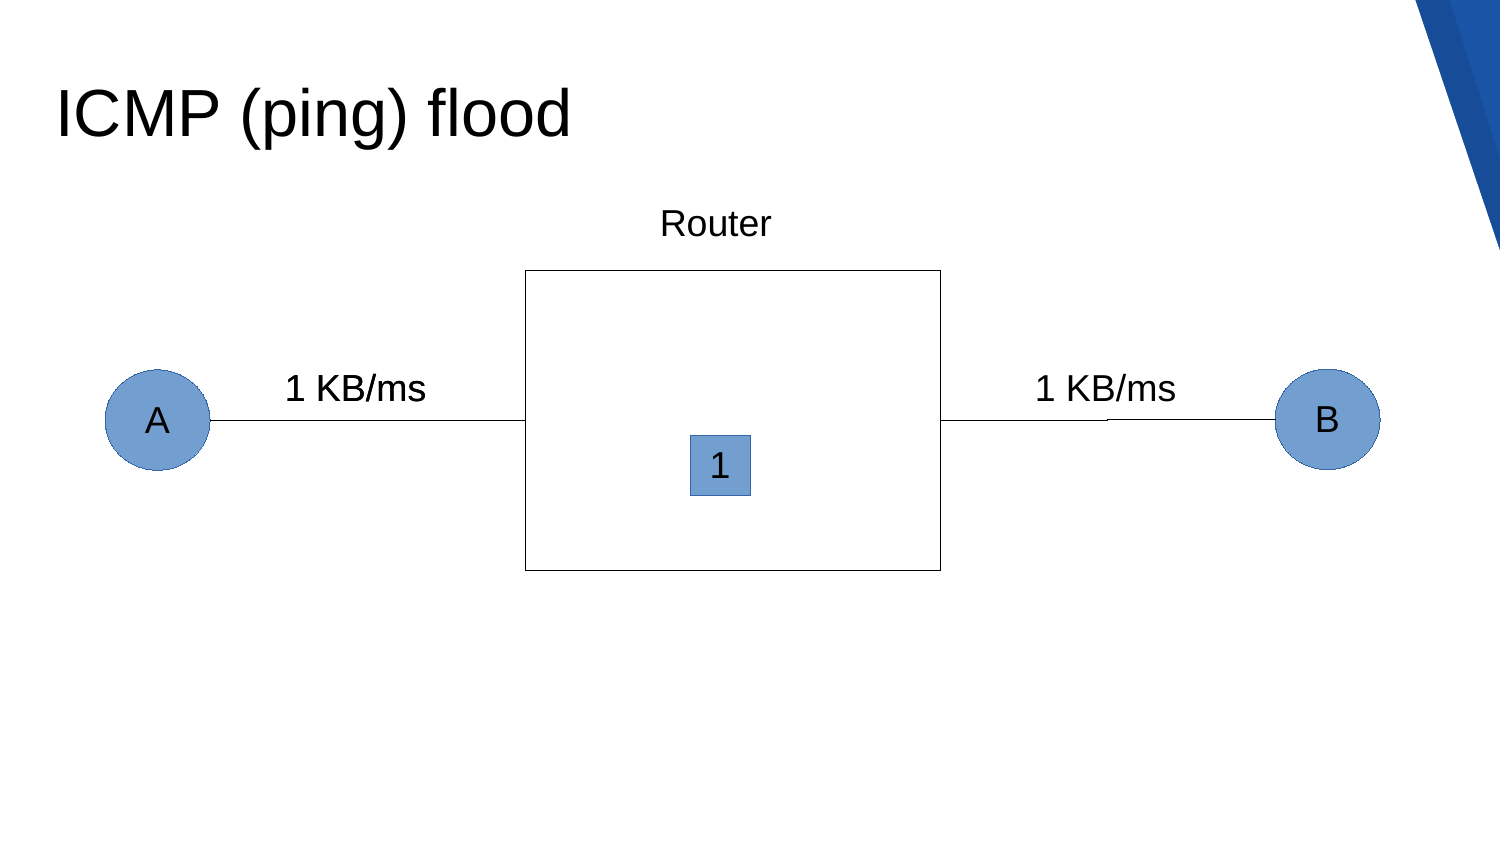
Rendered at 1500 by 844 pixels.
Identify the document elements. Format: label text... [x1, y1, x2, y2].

title ICMP (ping) flood [40, 97, 829, 166]
text_box A [105, 369, 211, 471]
text_box 1 KB/ms [1020, 360, 1192, 417]
text_box [525, 270, 941, 571]
text_box 1 [690, 435, 751, 496]
text_box Router [645, 195, 787, 252]
text_box 1 KB/ms [270, 360, 442, 417]
text_box B [1275, 369, 1381, 470]
